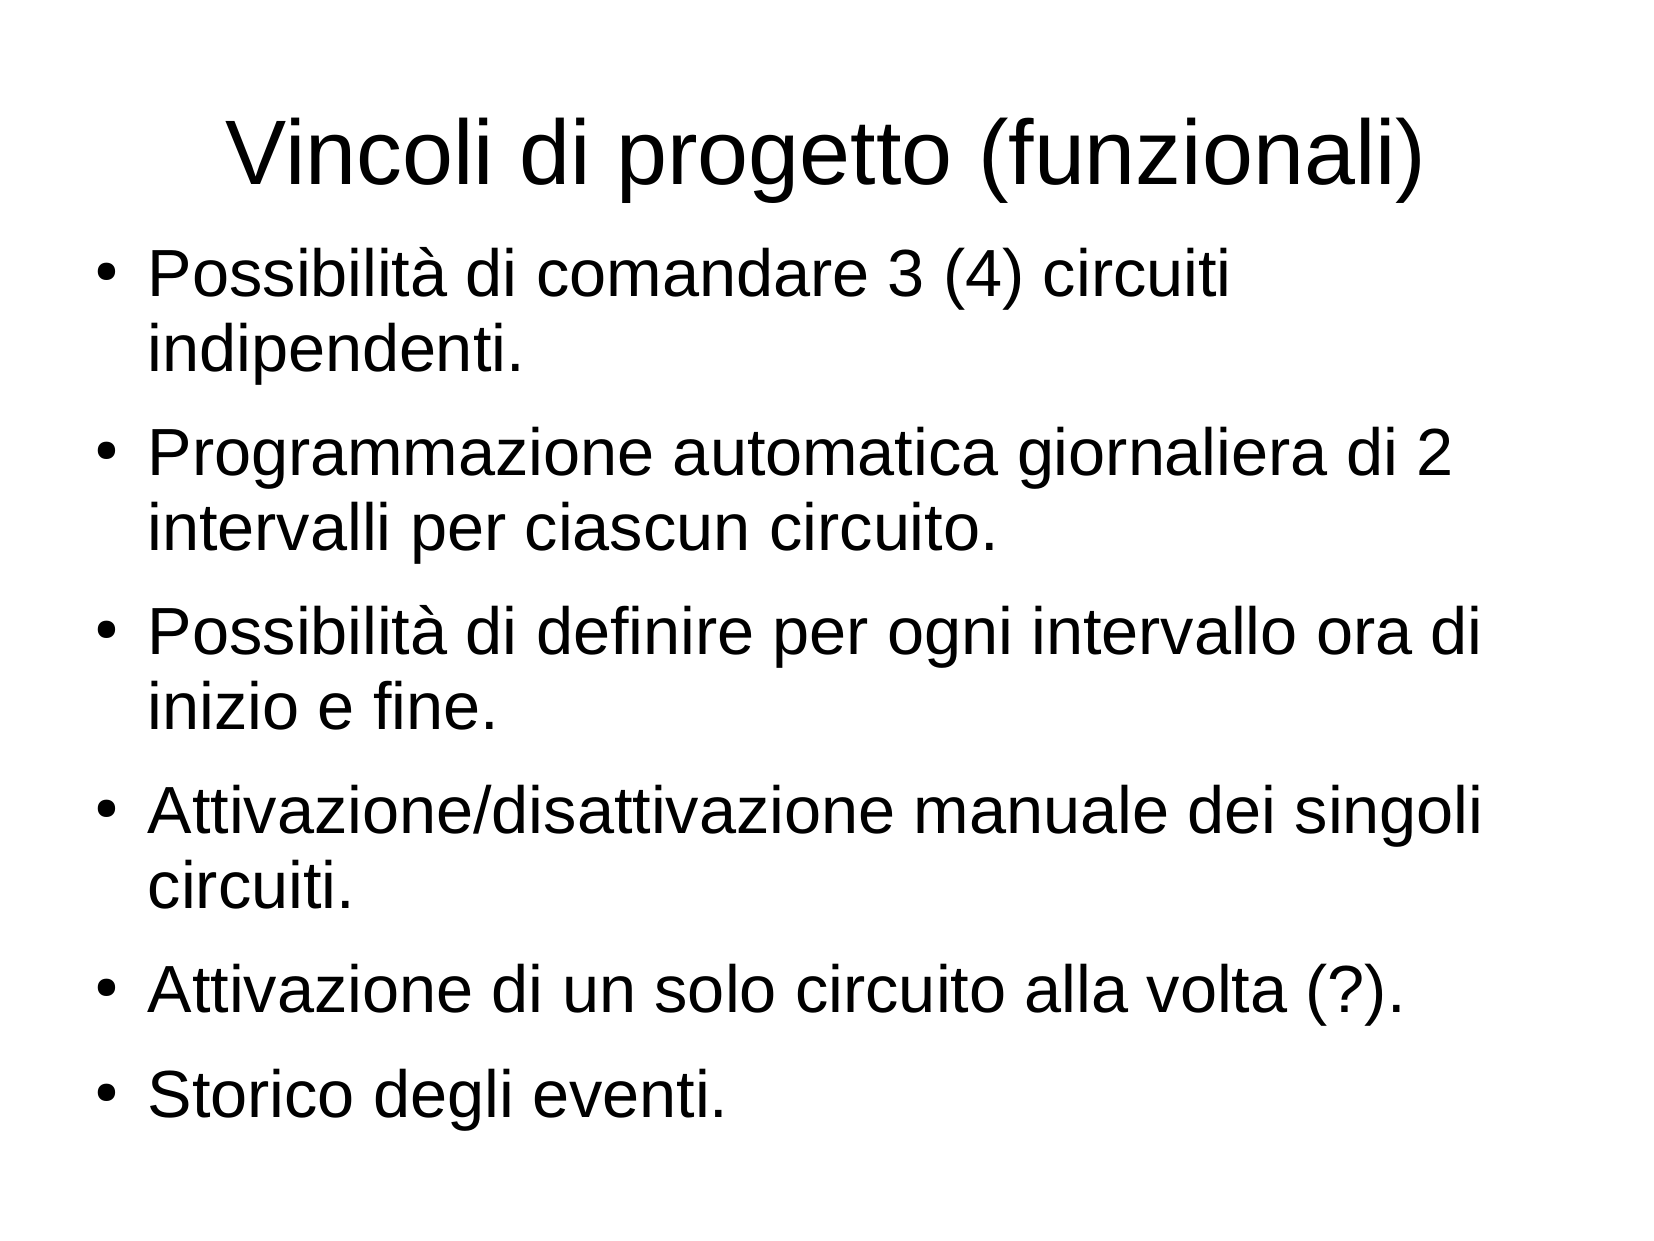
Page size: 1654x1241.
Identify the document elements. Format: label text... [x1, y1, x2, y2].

list Possibilità di comandare 3 (4) circuiti indipendenti. Programmazione automatica giornaliera di 2 intervalli per ciascun circuito. Possibilità di definire per ogni intervallo ora di inizio e fine. Attivazione/disattivazione manuale dei singoli circuiti. Attivazione di un solo circuito alla volta (?). Storico degli eventi. [76, 236, 1565, 1132]
title Vincoli di progetto (funzionali) [82, 49, 1571, 257]
